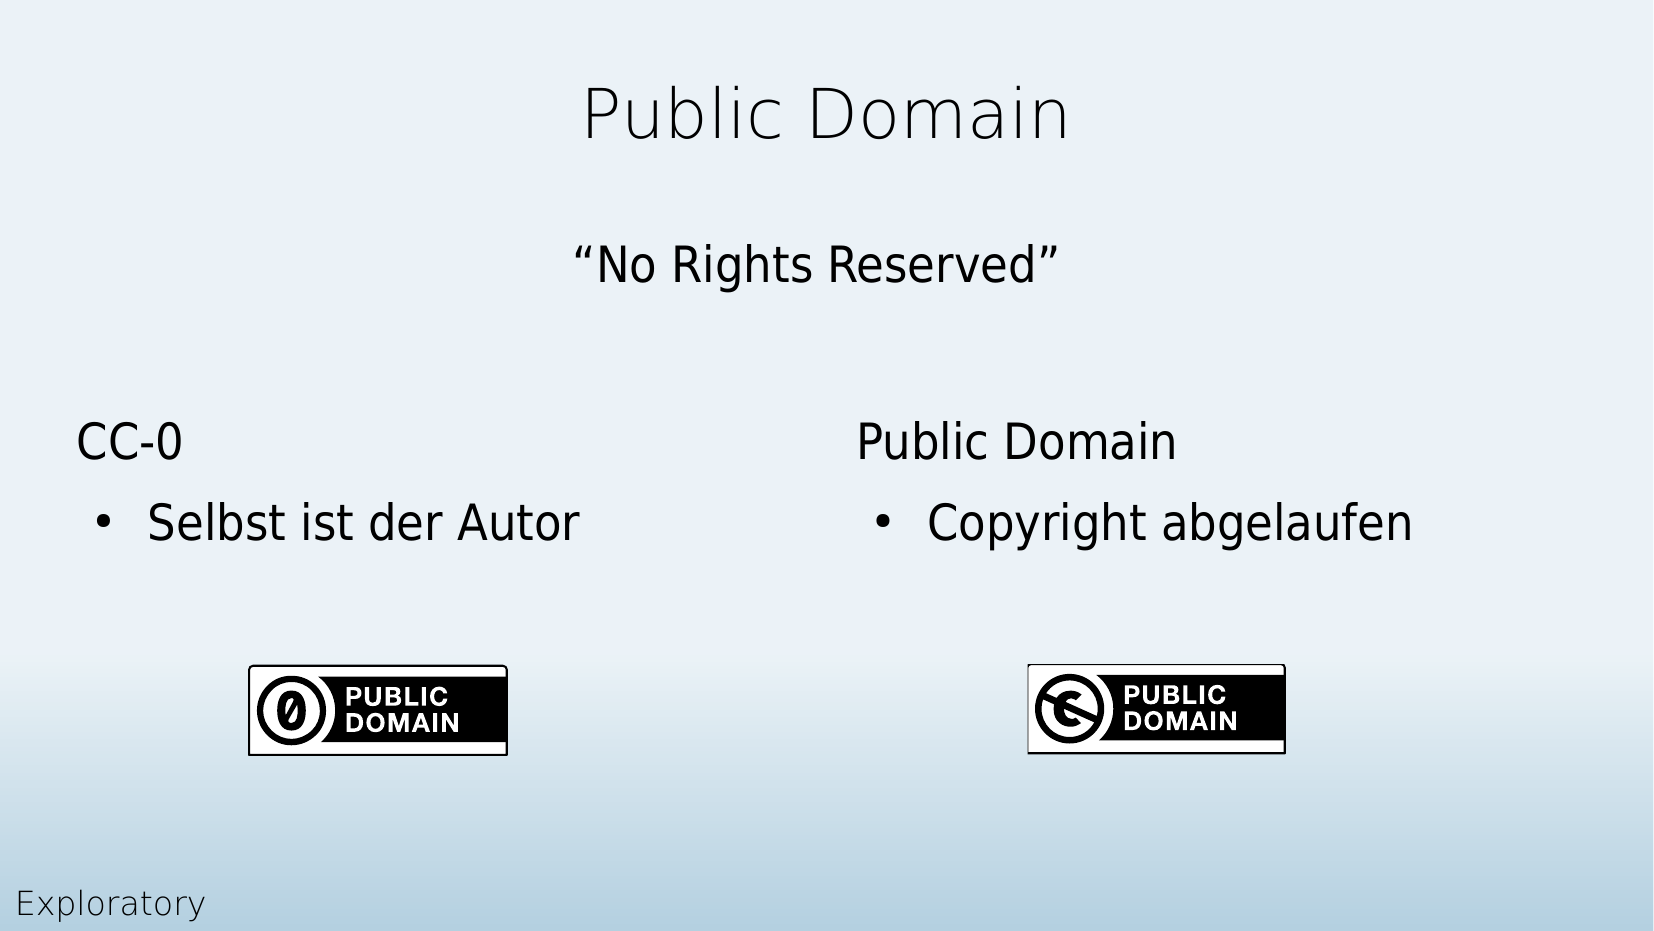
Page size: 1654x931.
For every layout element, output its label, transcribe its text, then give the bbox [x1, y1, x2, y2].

title Public Domain [82, 37, 1571, 193]
list “No Rights Reserved” [573, 236, 1300, 776]
list CC-0 Selbst ist der Autor [76, 413, 804, 931]
list Public Domain Copyright abgelaufen [856, 413, 1583, 931]
